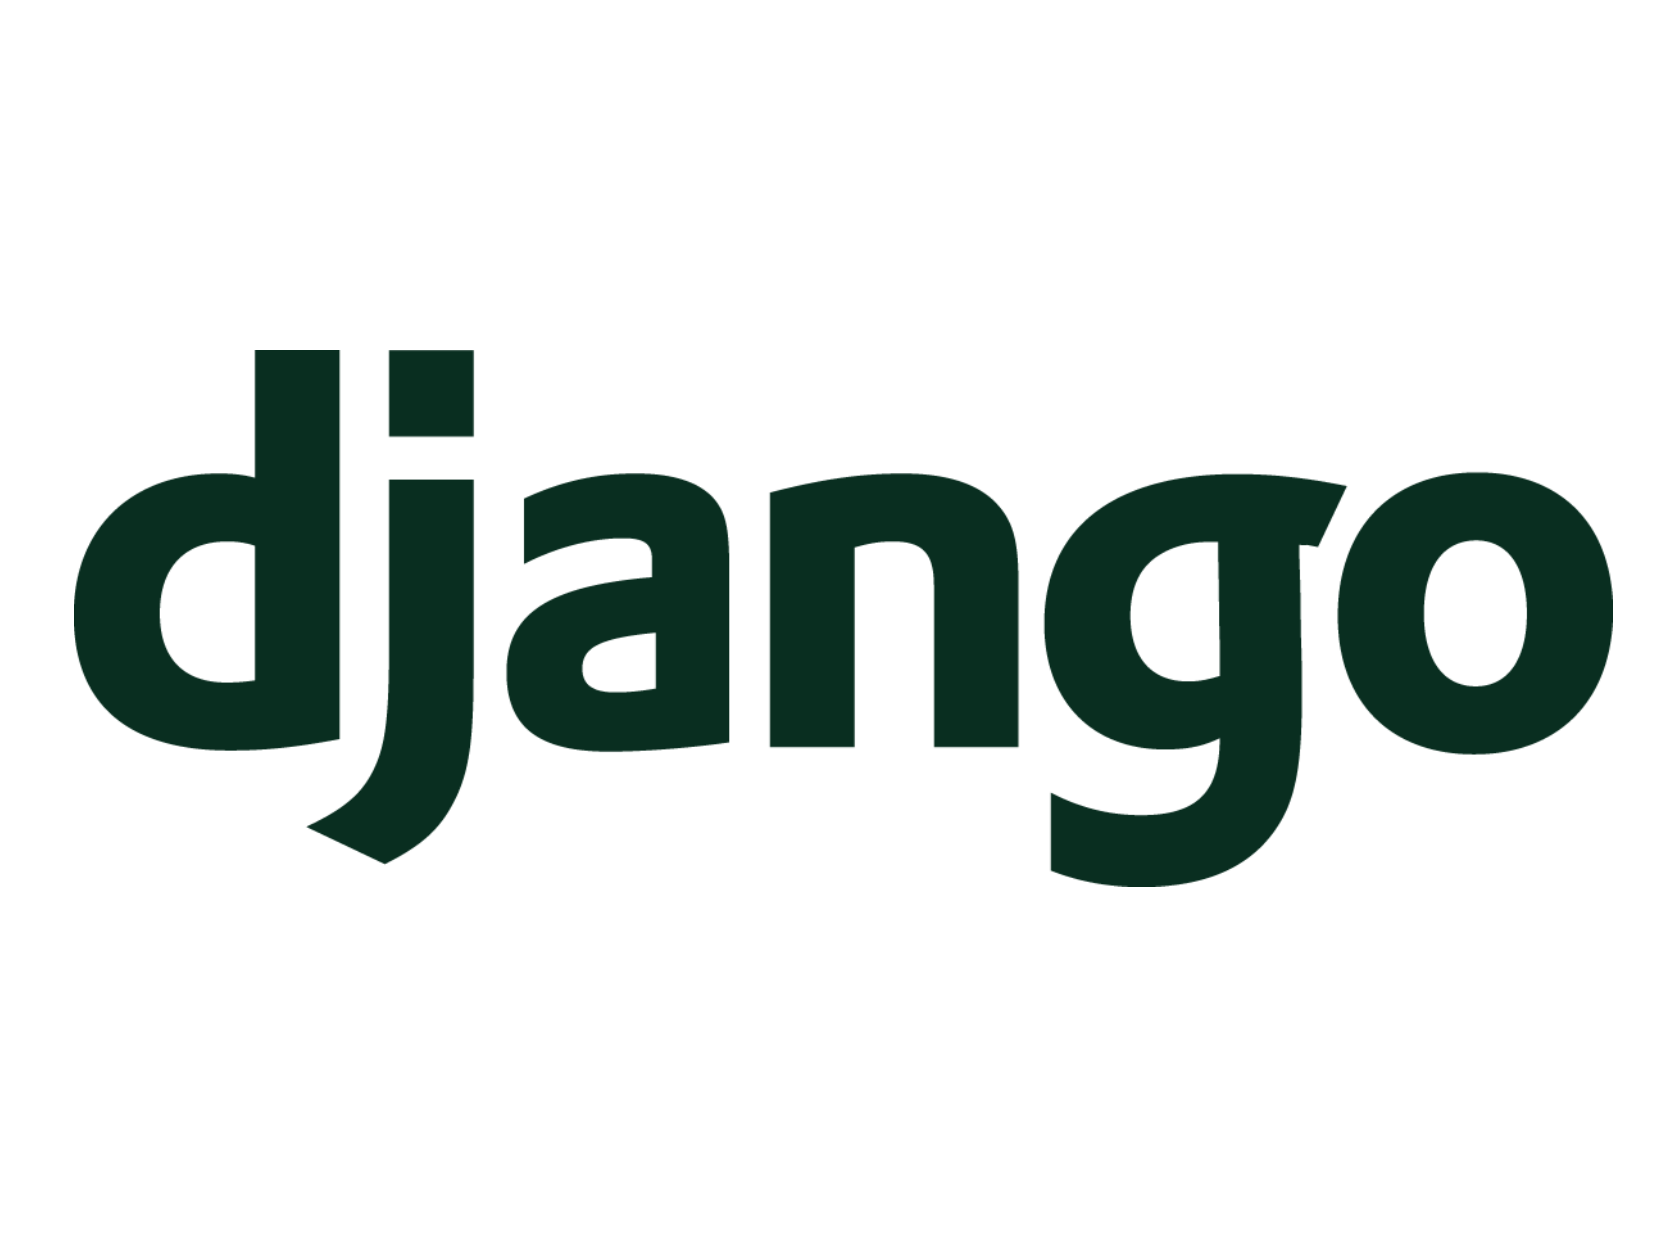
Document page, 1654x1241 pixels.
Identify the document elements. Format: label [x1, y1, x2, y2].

picture [74, 350, 1613, 887]
